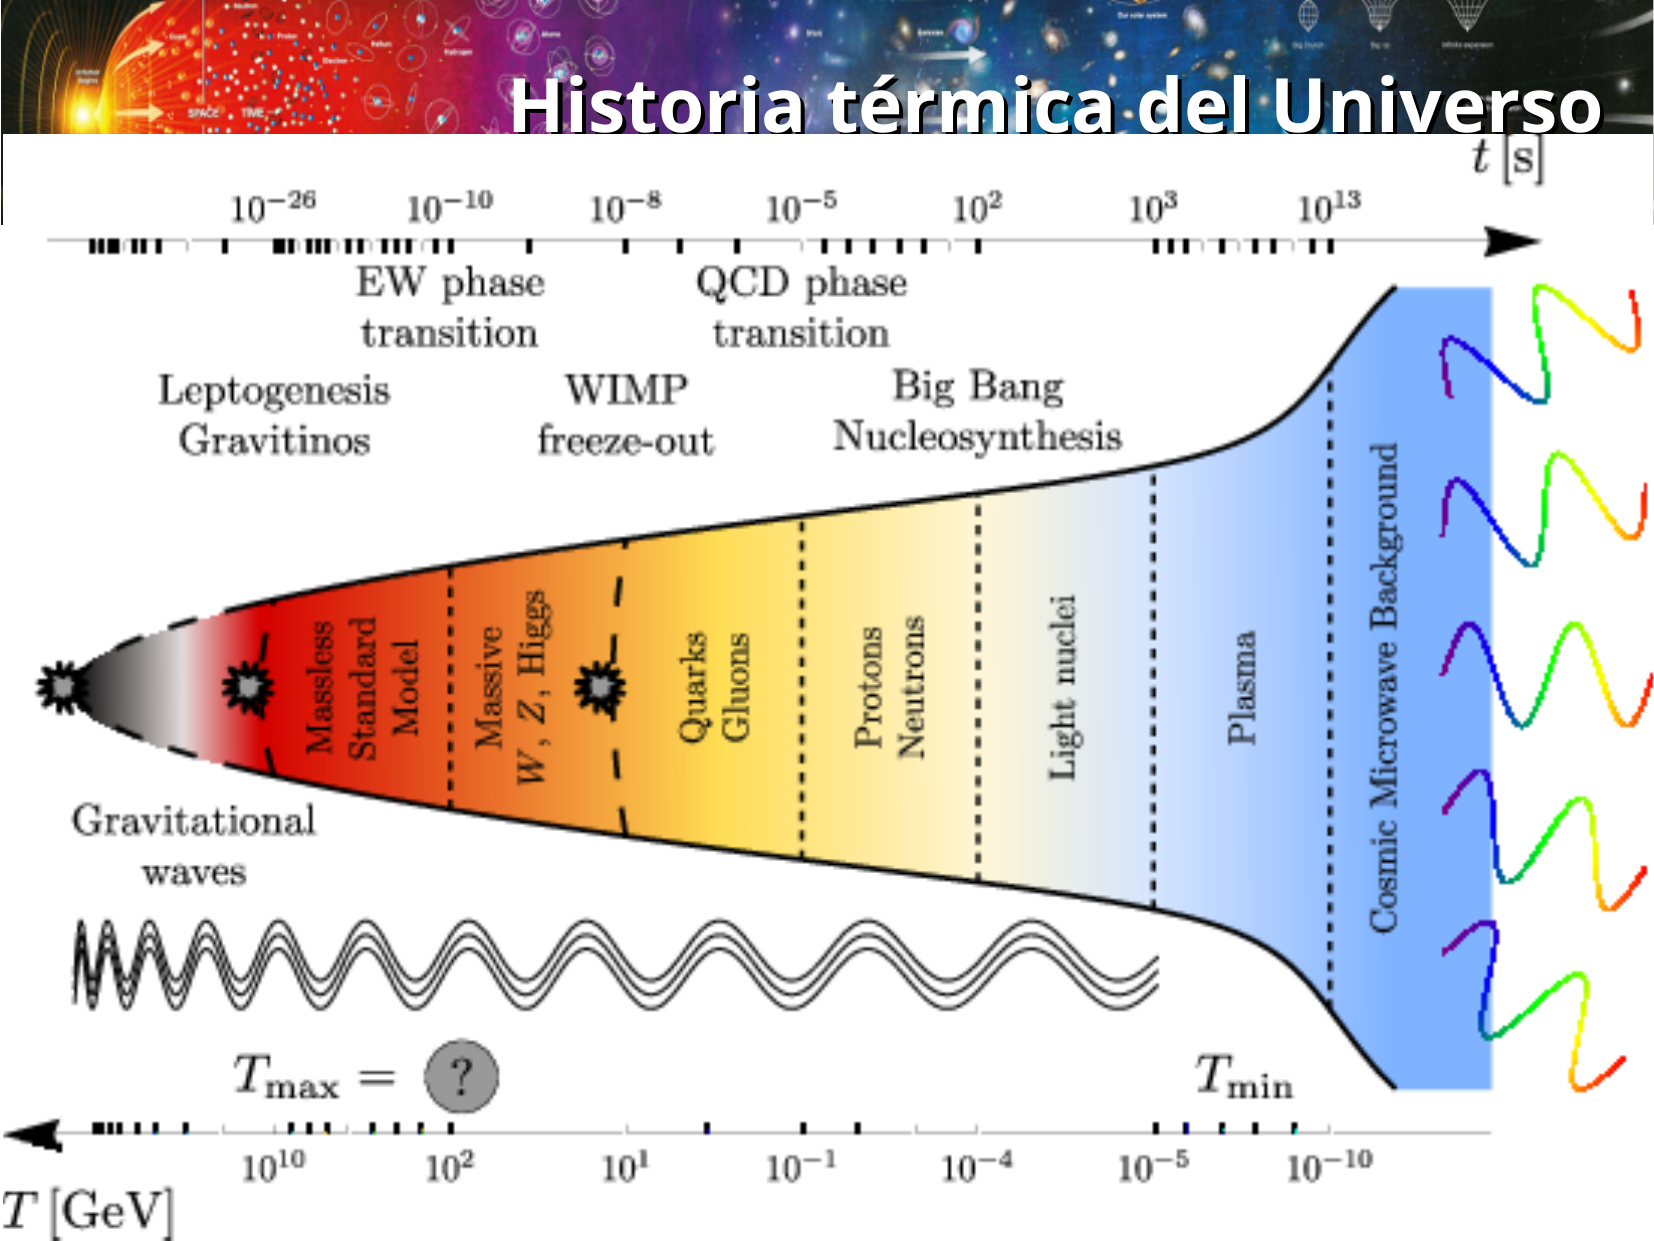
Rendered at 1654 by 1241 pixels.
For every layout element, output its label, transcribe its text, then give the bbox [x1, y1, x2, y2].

picture [1, 0, 1654, 1241]
title Historia térmica del Universo [45, 15, 1606, 134]
